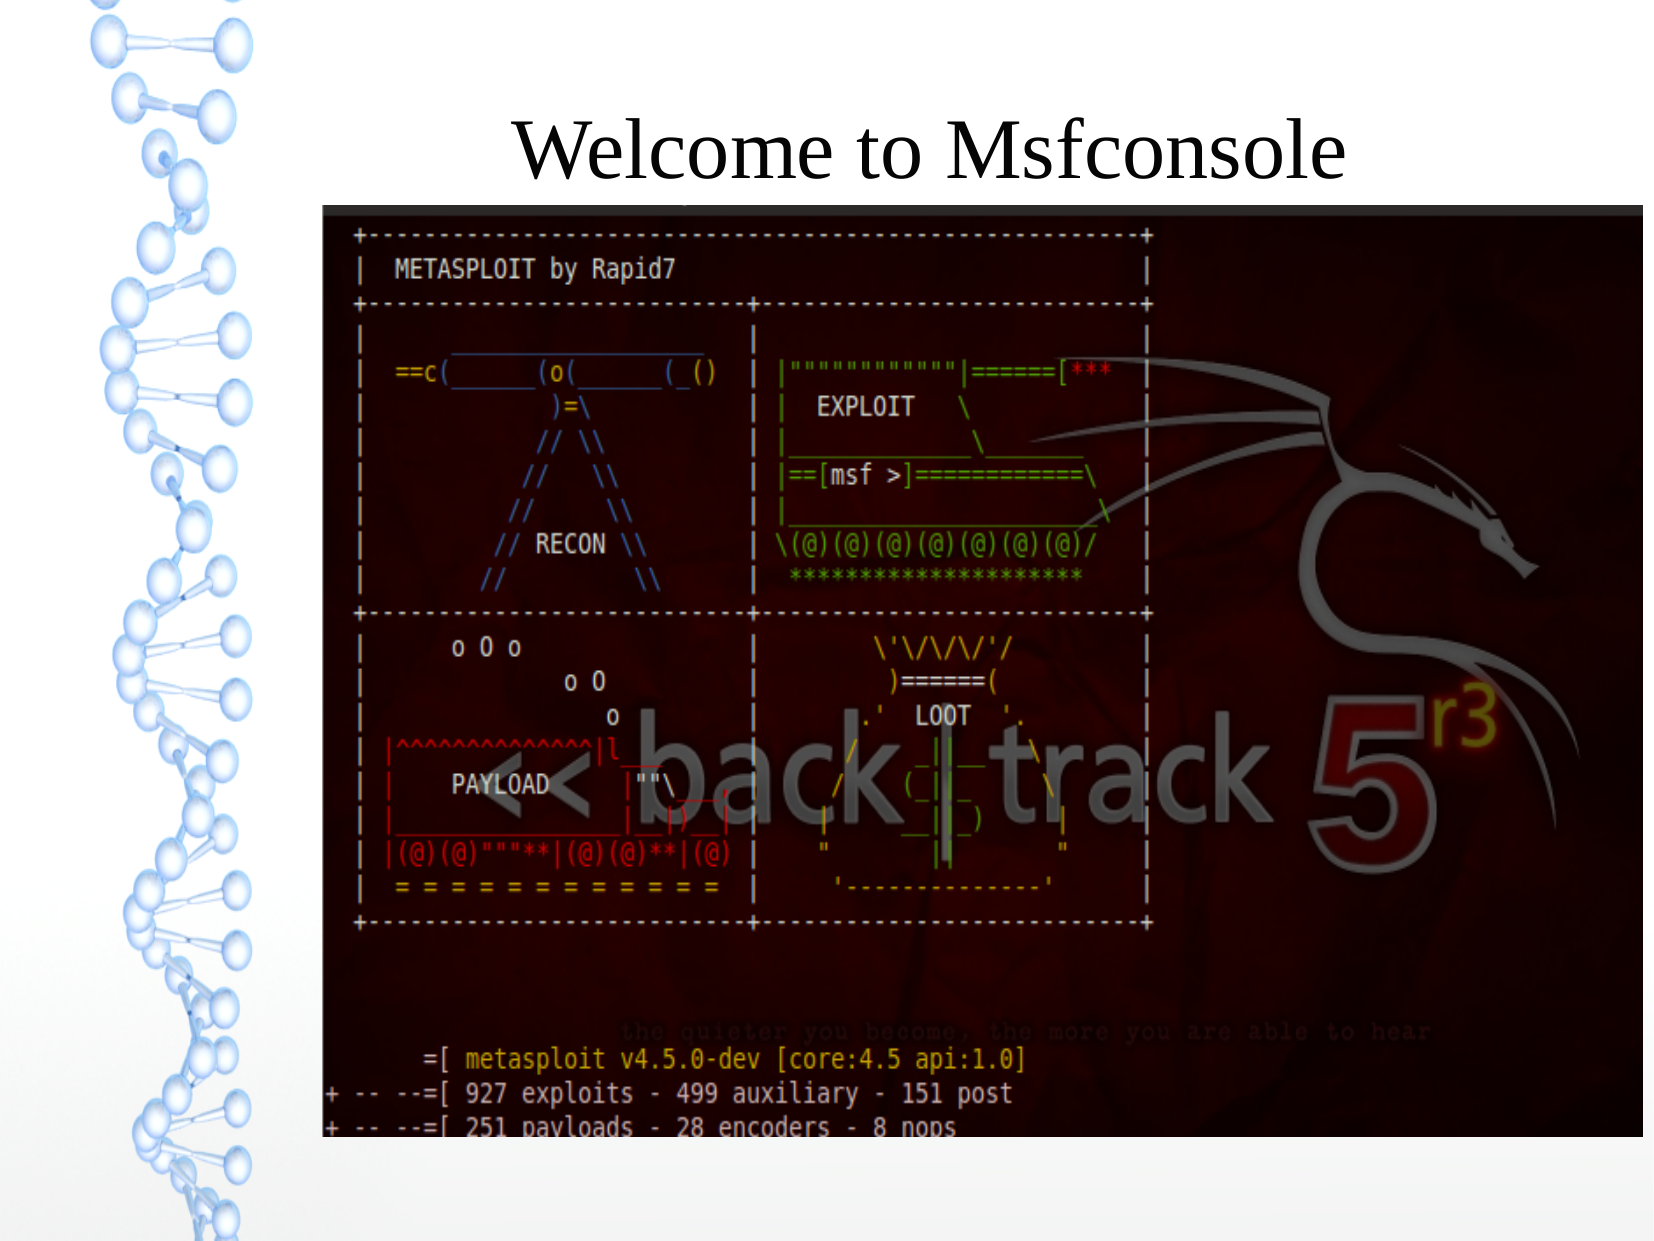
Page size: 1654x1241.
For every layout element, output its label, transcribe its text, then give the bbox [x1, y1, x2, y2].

picture [0, 0, 1654, 1241]
title Welcome to Msfconsole [265, 47, 1595, 252]
